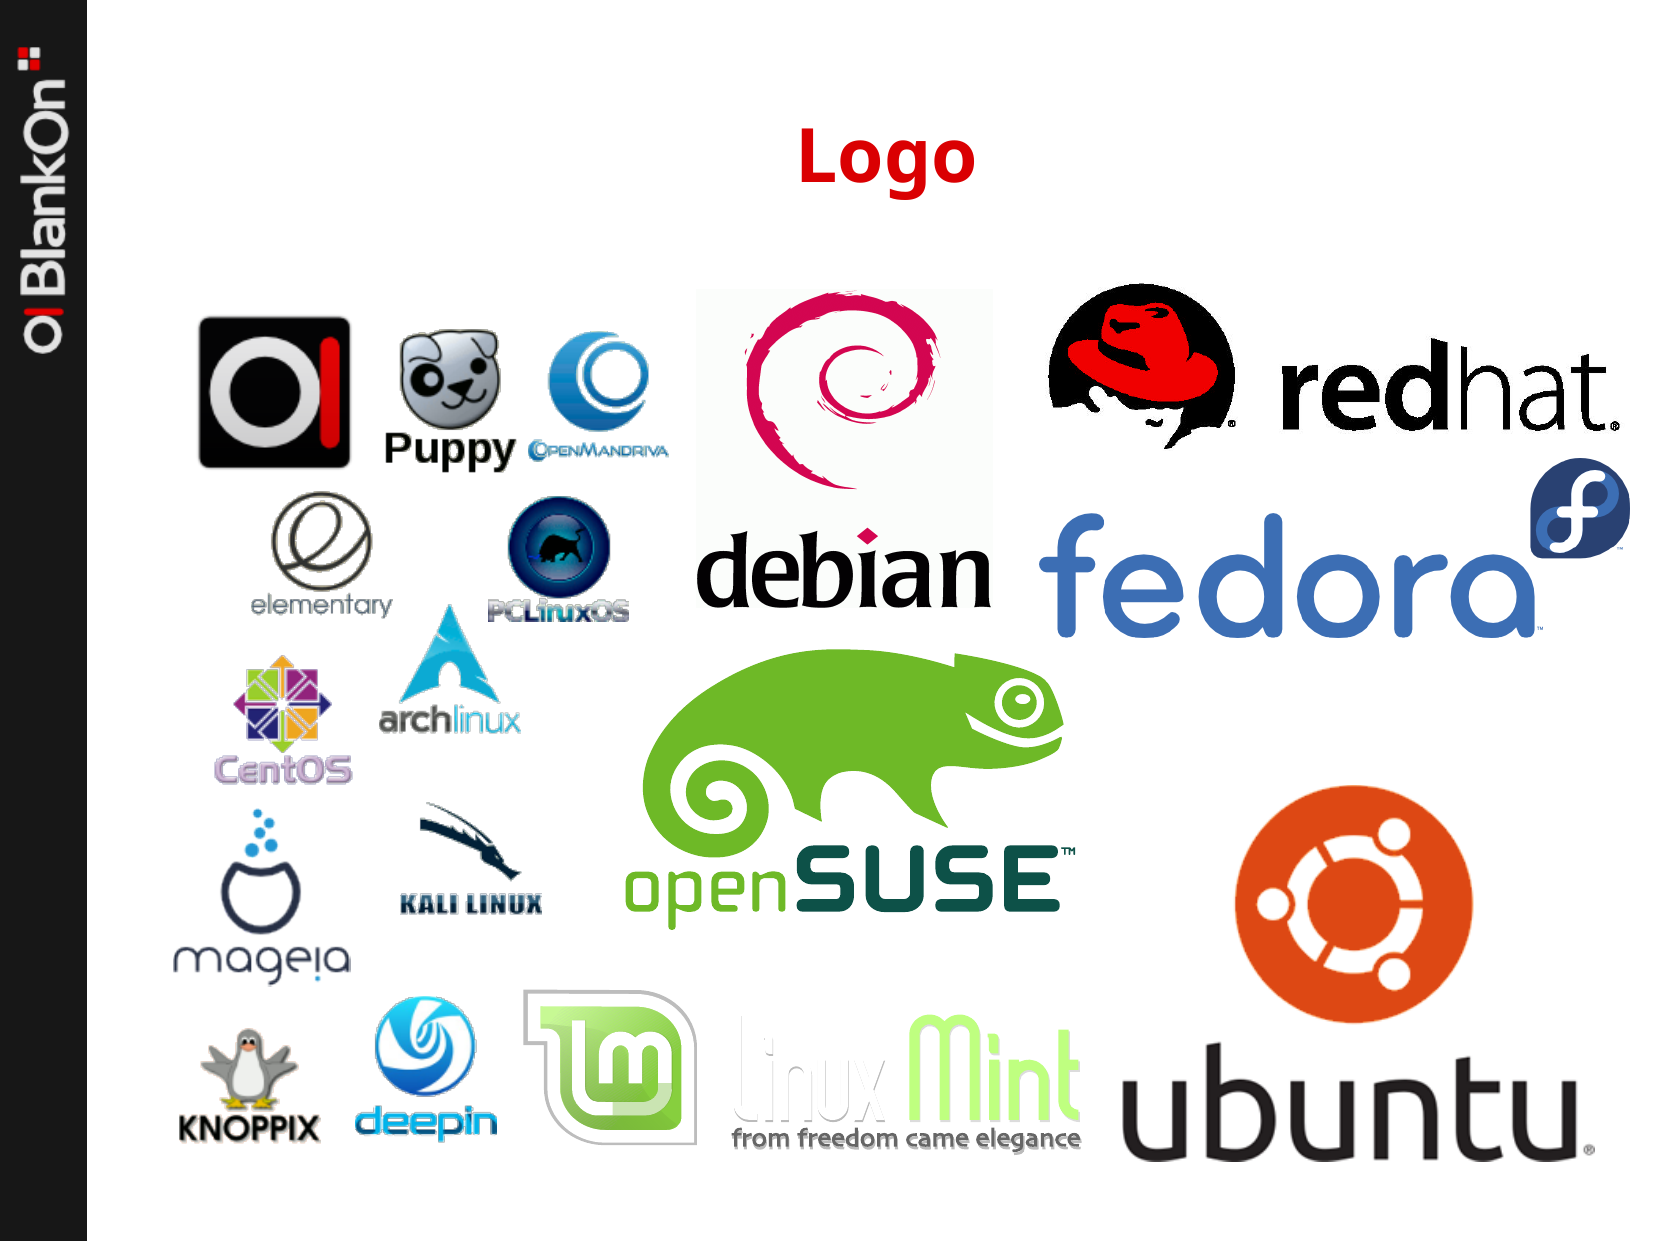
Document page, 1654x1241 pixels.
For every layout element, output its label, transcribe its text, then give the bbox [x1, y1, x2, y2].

title Logo [124, 49, 1613, 257]
picture [194, 312, 355, 473]
picture [0, 0, 87, 1241]
picture [179, 1027, 321, 1145]
picture [1122, 785, 1595, 1162]
picture [614, 70, 1630, 942]
picture [696, 289, 993, 608]
picture [528, 331, 669, 462]
picture [400, 801, 542, 916]
picture [380, 328, 521, 474]
picture [212, 654, 354, 786]
picture [173, 808, 351, 987]
picture [355, 996, 497, 1144]
picture [251, 490, 629, 735]
picture [507, 980, 1099, 1170]
